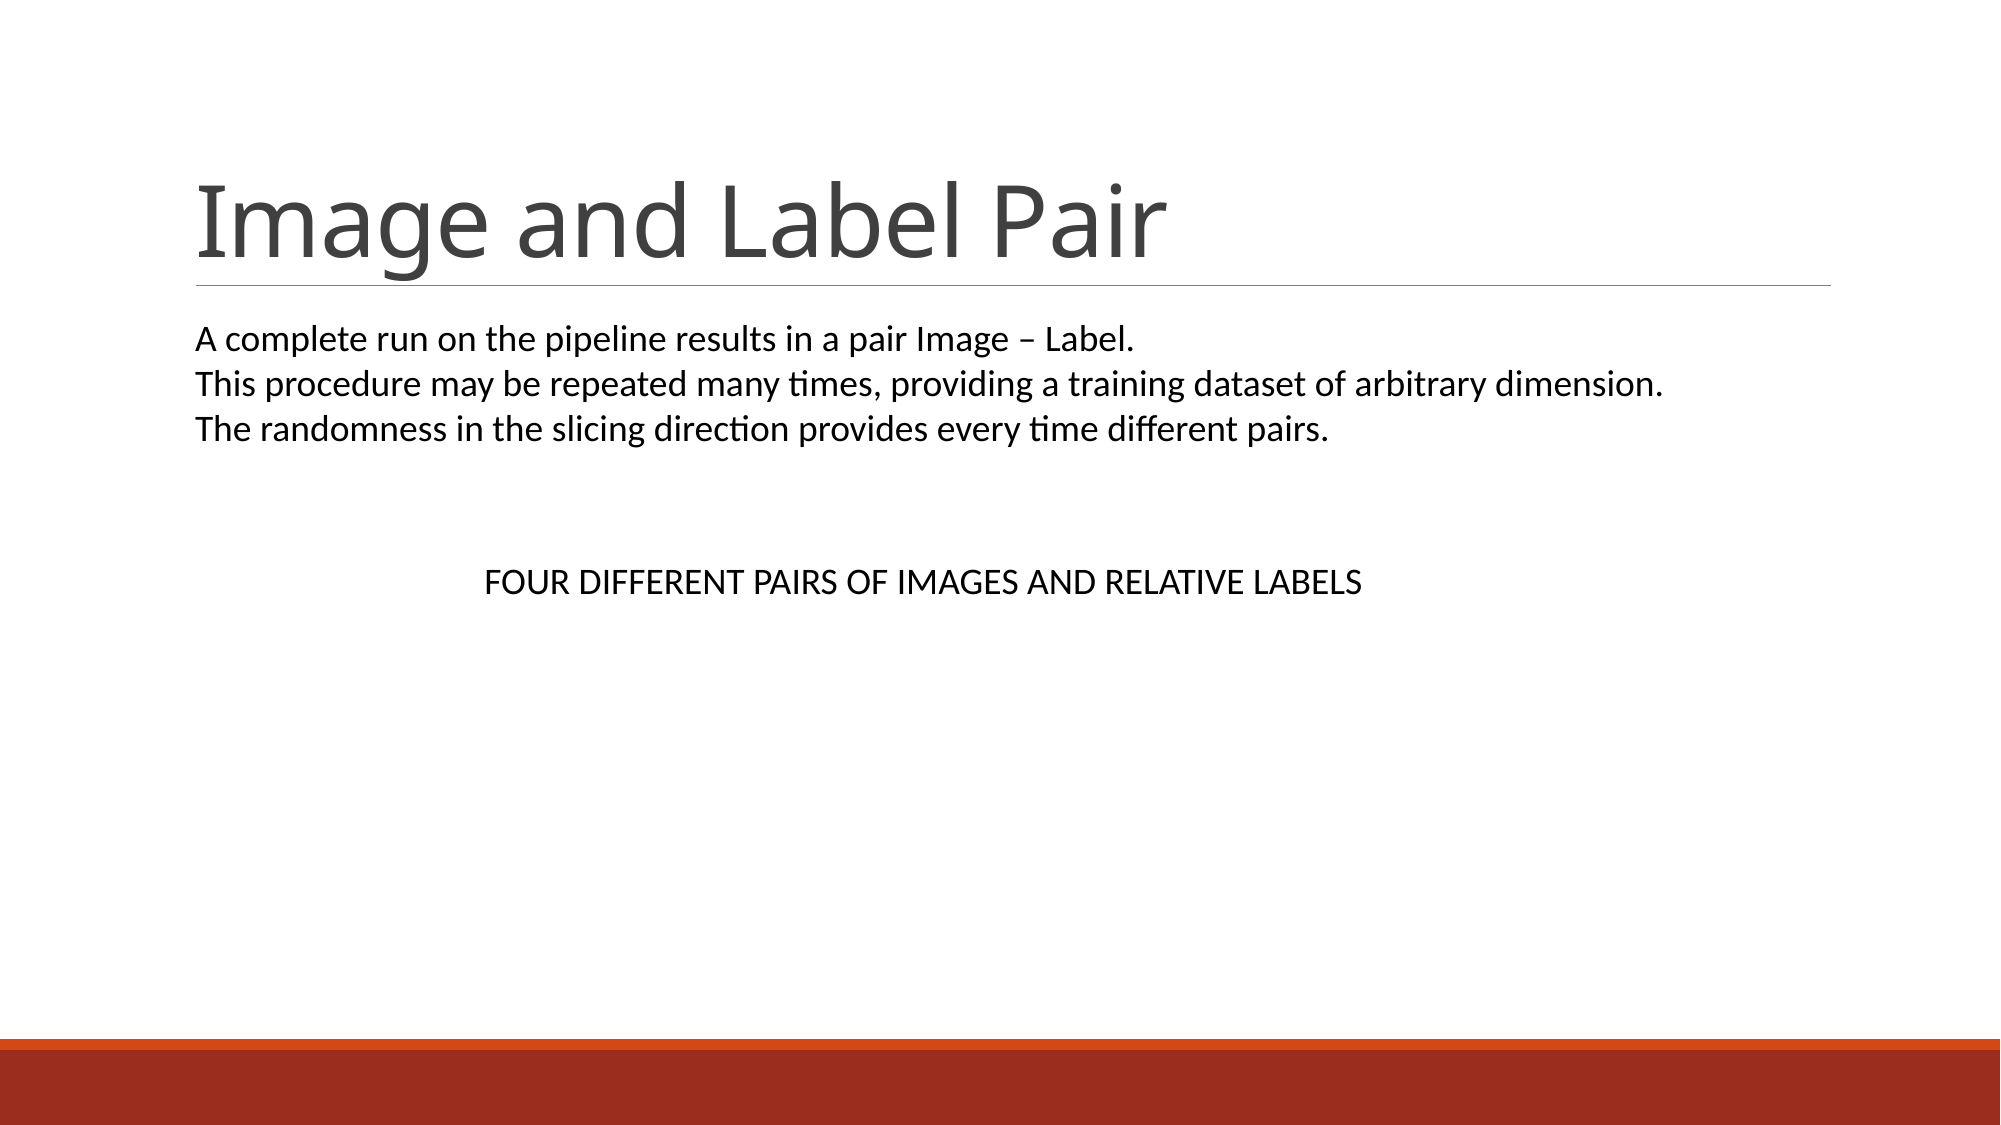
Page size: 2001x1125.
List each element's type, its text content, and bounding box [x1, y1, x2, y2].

title Image and Label Pair [180, 47, 1831, 286]
text_box A complete run on the pipeline results in a pair Image – Label. This procedure may be repeated many times, providing a training dataset of arbitrary dimension. The randomness in the slicing direction provides every time different pairs. [180, 306, 1831, 459]
text_box FOUR DIFFERENT PAIRS OF IMAGES AND RELATIVE LABELS [469, 549, 1494, 611]
